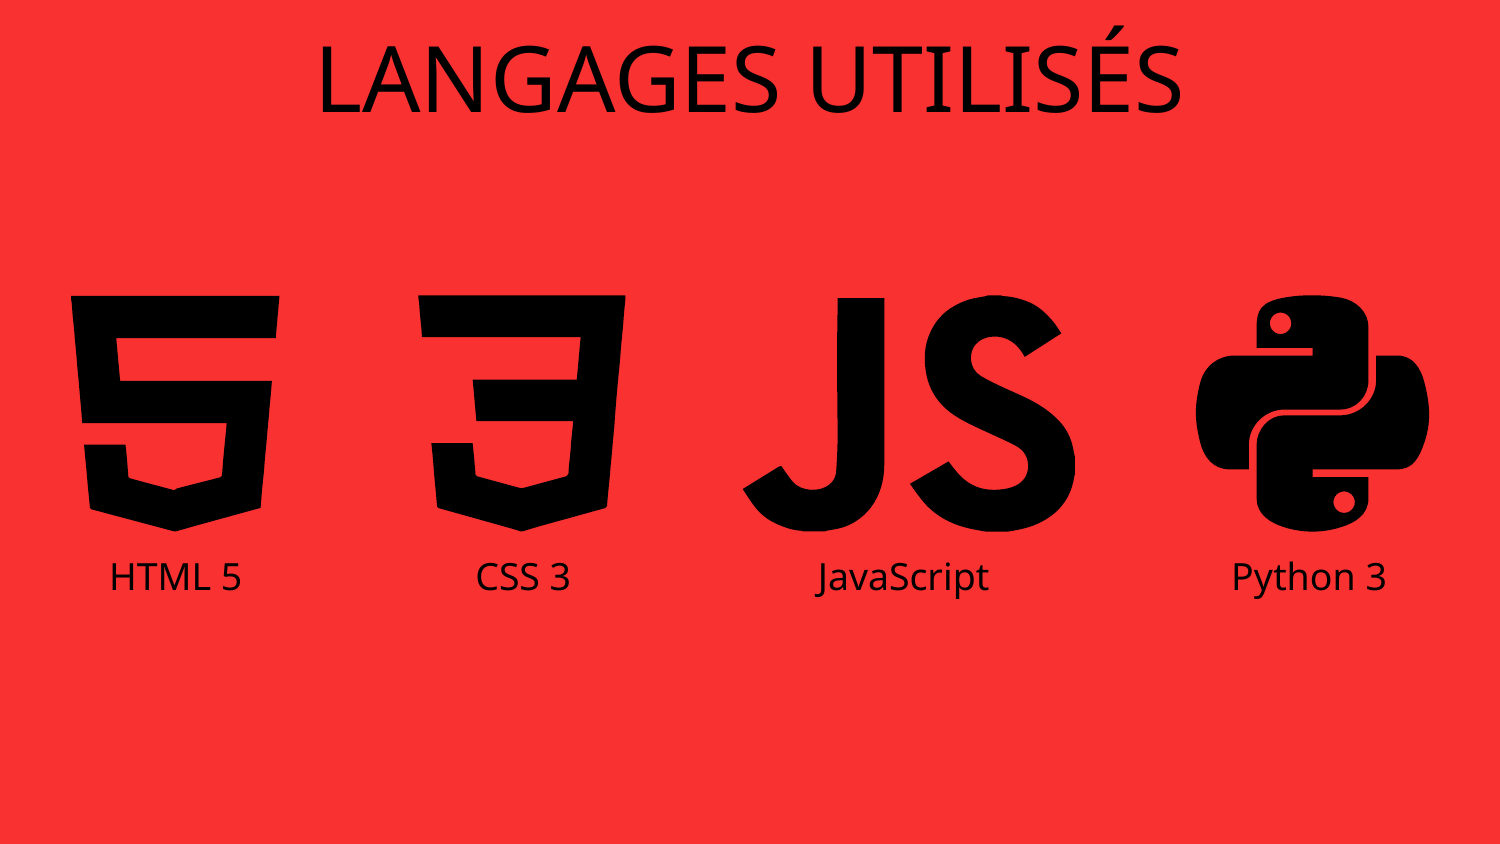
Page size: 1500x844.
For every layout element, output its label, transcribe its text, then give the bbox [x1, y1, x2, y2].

picture [418, 295, 626, 532]
text_box CSS 3 [460, 543, 593, 604]
text_box LANGAGES UTILISÉS [0, 0, 1500, 154]
text_box JavaScript [803, 543, 1020, 604]
picture [1195, 295, 1430, 532]
picture [70, 295, 280, 532]
text_box HTML 5 [94, 543, 261, 604]
text_box Python 3 [1216, 542, 1408, 603]
picture [742, 295, 1075, 532]
